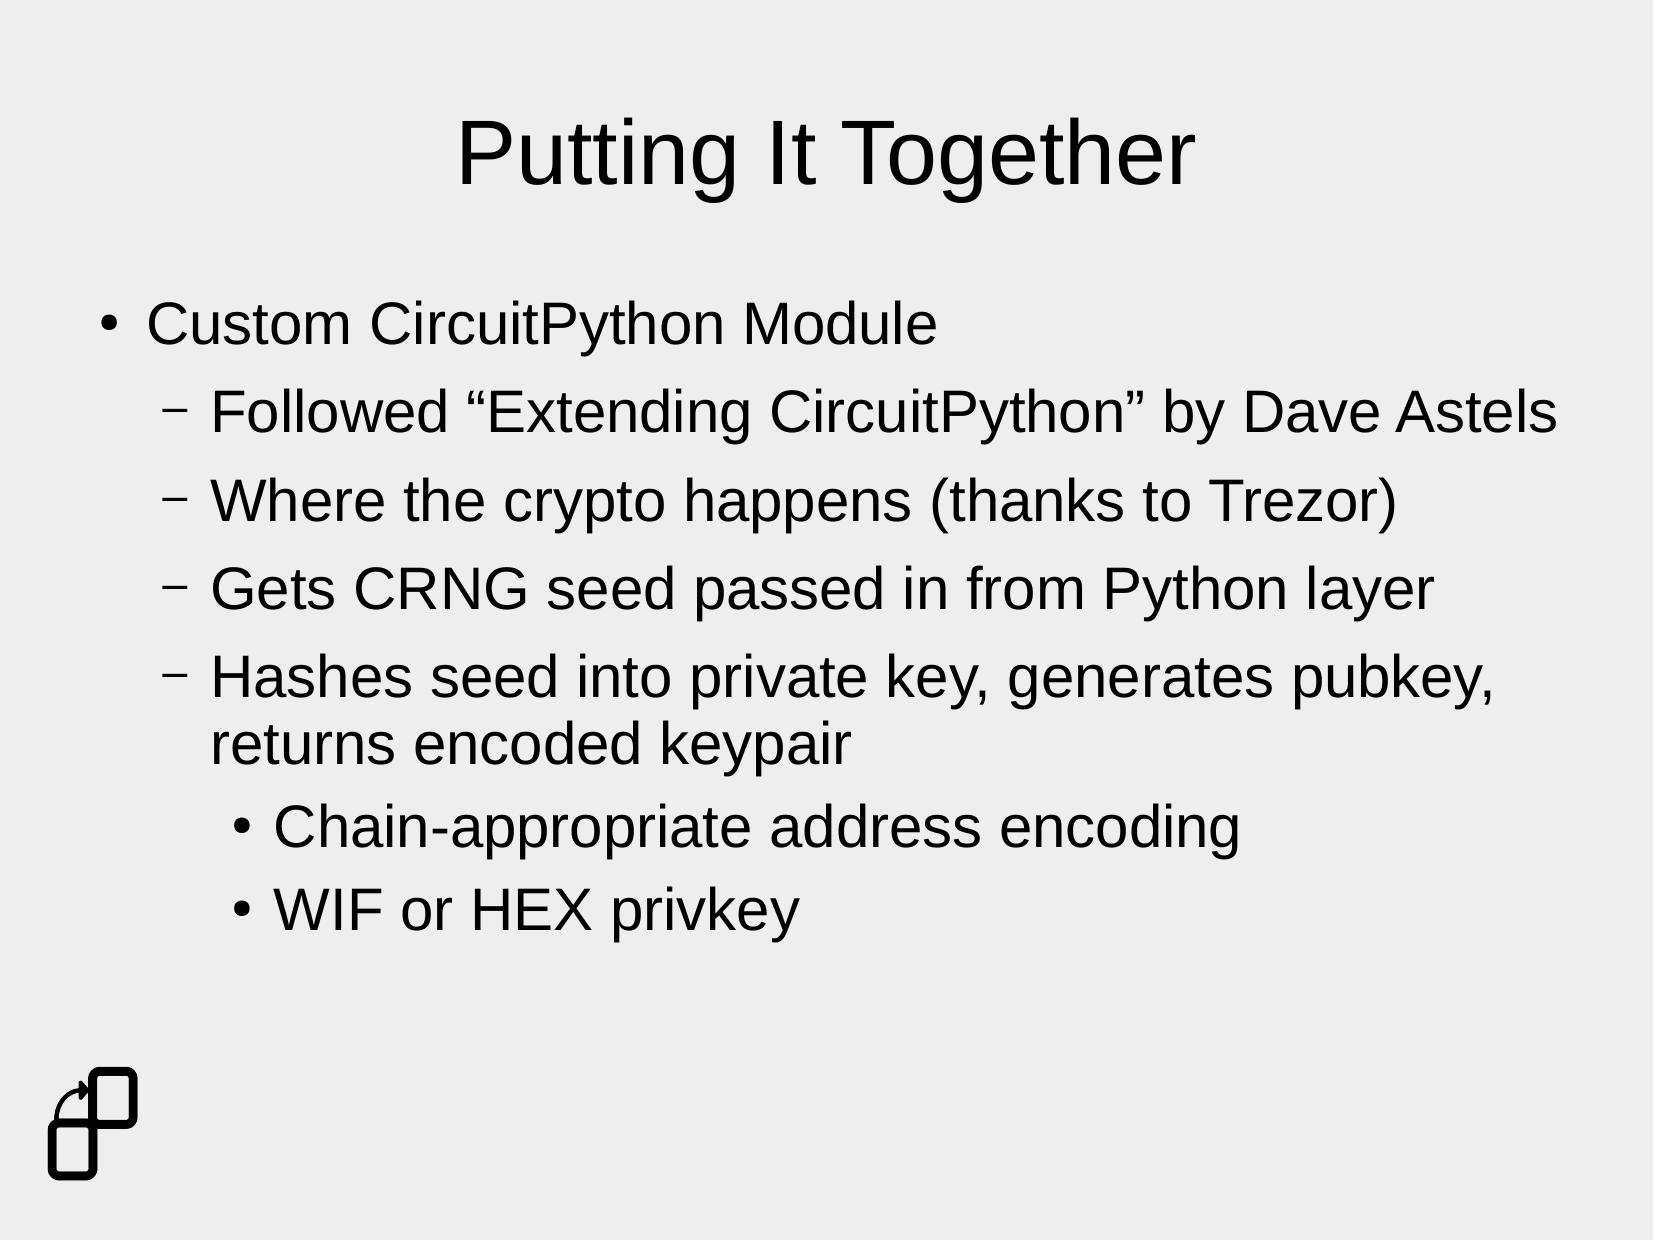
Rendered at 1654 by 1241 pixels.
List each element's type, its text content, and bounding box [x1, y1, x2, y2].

list Custom CircuitPython Module Followed “Extending CircuitPython” by Dave Astels Where the crypto happens (thanks to Trezor) Gets CRNG seed passed in from Python layer Hashes seed into private key, generates pubkey, returns encoded keypair Chain-appropriate address encoding WIF or HEX privkey [82, 290, 1571, 1010]
picture [30, 1062, 153, 1186]
title Putting It Together [82, 49, 1571, 257]
